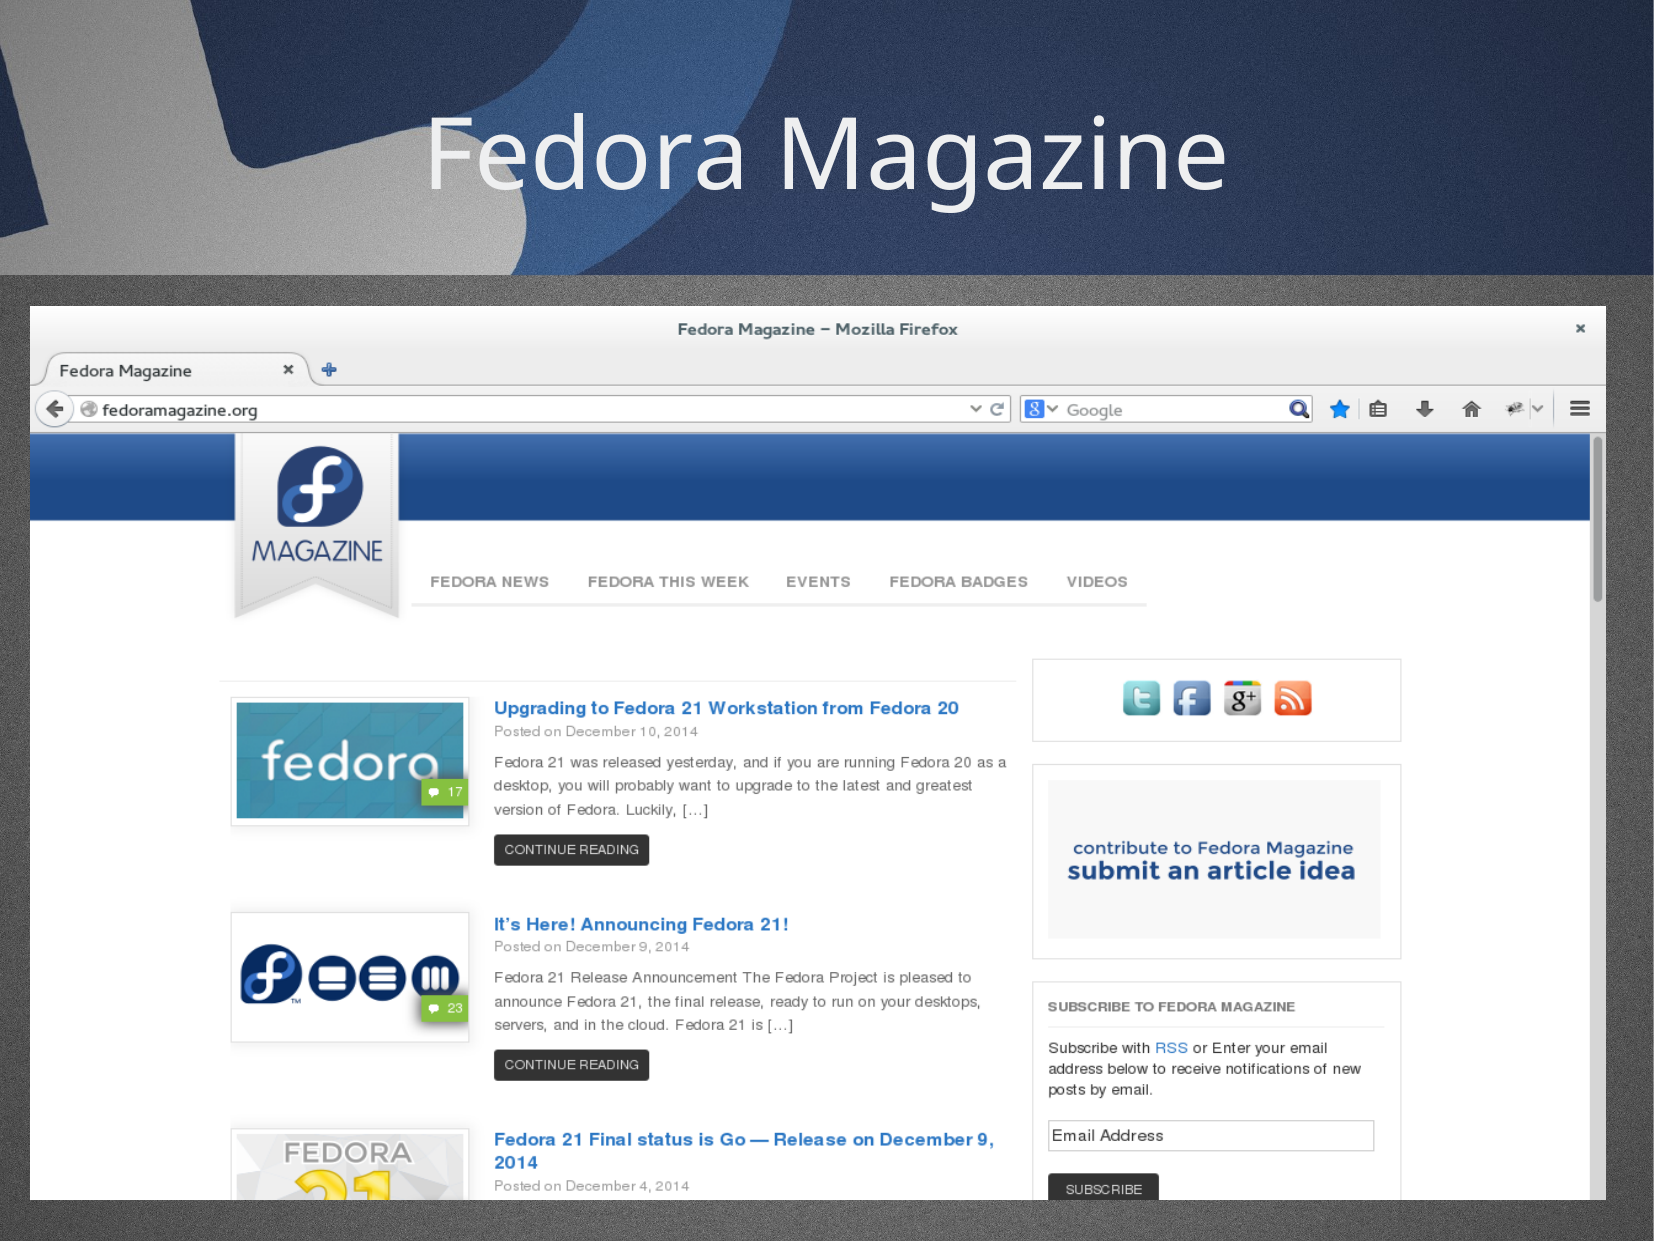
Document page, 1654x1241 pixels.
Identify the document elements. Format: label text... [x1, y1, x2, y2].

text_box Fedora Magazine [82, 49, 1571, 257]
picture [0, 0, 1654, 1241]
